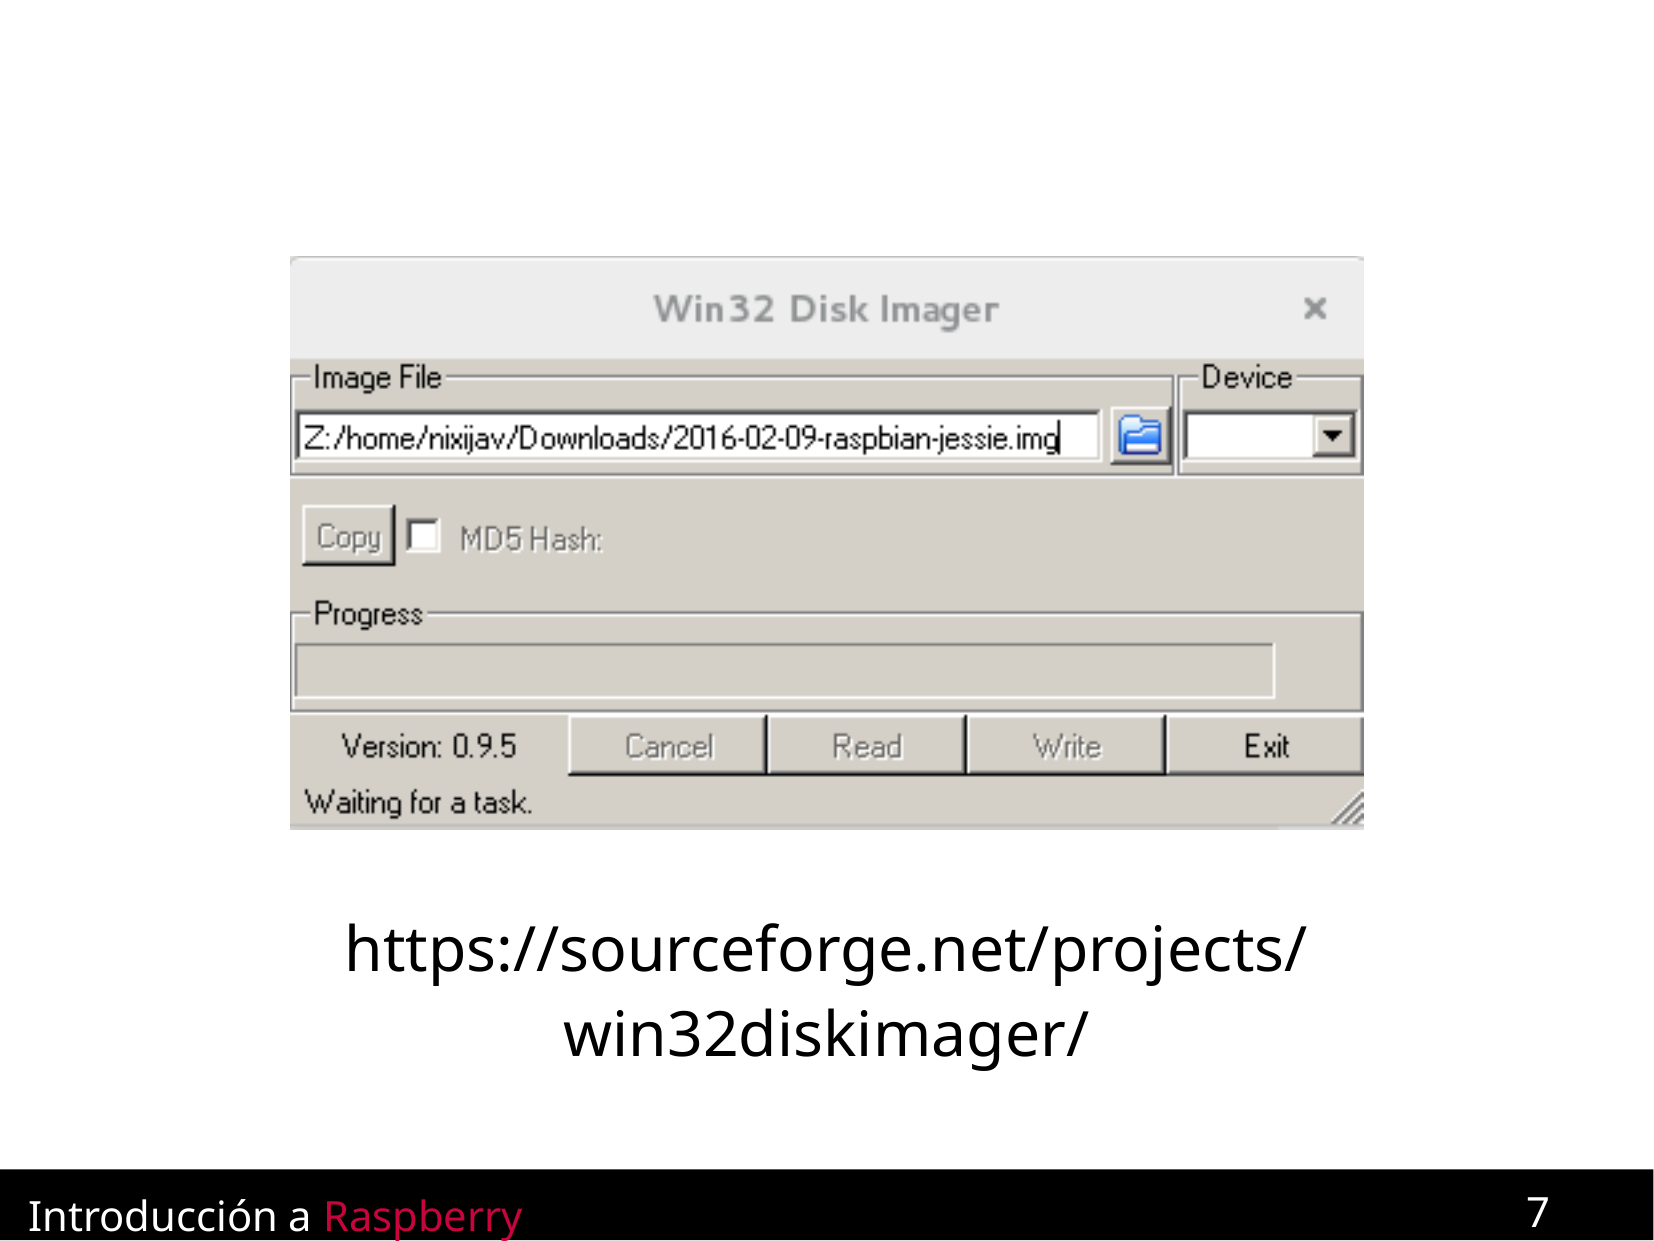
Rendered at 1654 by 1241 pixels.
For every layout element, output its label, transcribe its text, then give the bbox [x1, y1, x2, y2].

text_box Introducción a Raspberry Pi [13, 1179, 556, 1241]
picture [290, 256, 1364, 831]
text_box [0, 0, 1654, 1241]
text_box <number> [1521, 1175, 1654, 1241]
title https://sourceforge.net/projects/win32diskimager/ [82, 885, 1571, 1093]
